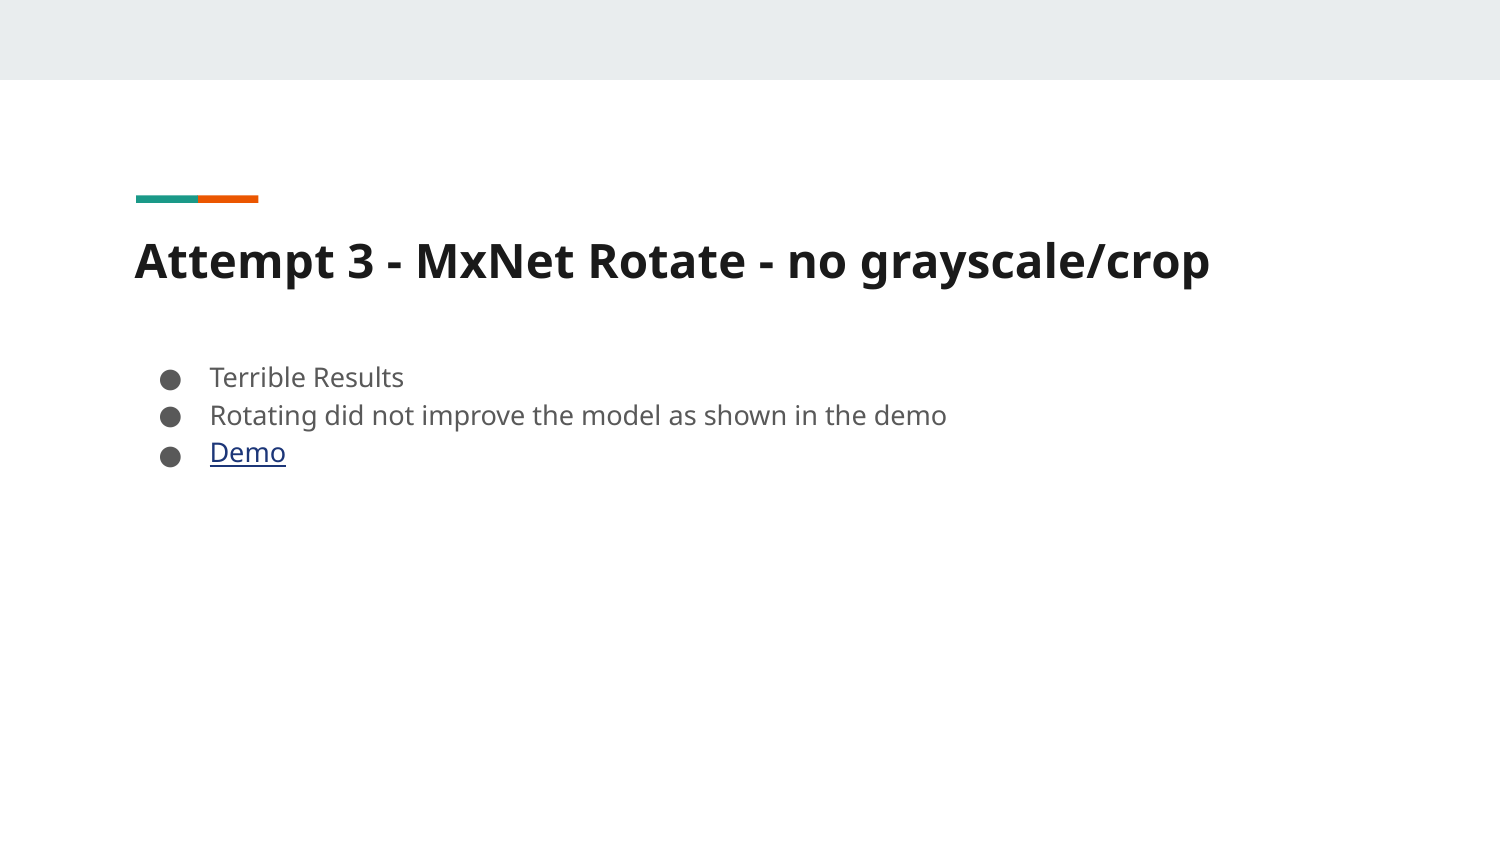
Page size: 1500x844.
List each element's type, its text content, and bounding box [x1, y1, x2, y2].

list Terrible Results Rotating did not improve the model as shown in the demo Demo [119, 341, 1381, 712]
title Attempt 3 - MxNet Rotate - no grayscale/crop [119, 216, 1381, 305]
